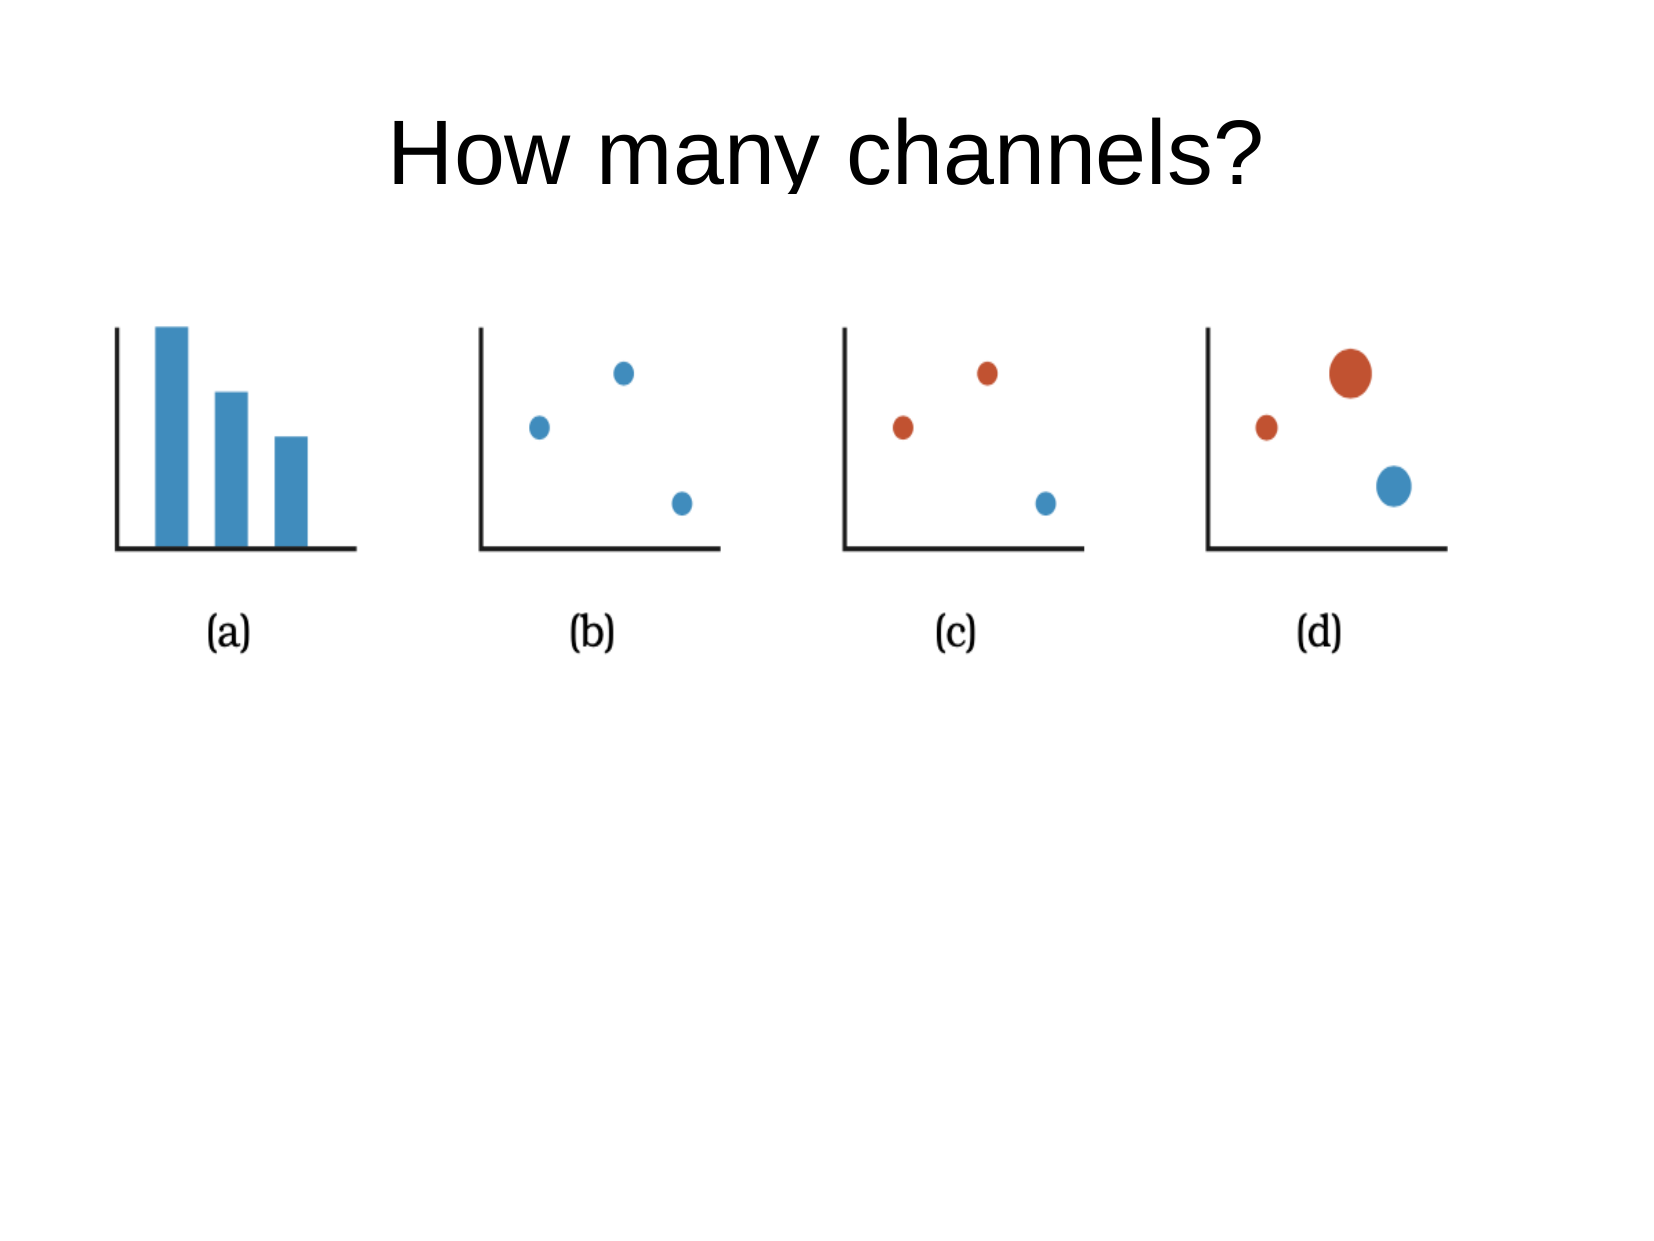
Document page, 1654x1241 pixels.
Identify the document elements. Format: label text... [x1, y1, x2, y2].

picture [31, 194, 1576, 706]
title How many channels? [82, 49, 1571, 194]
